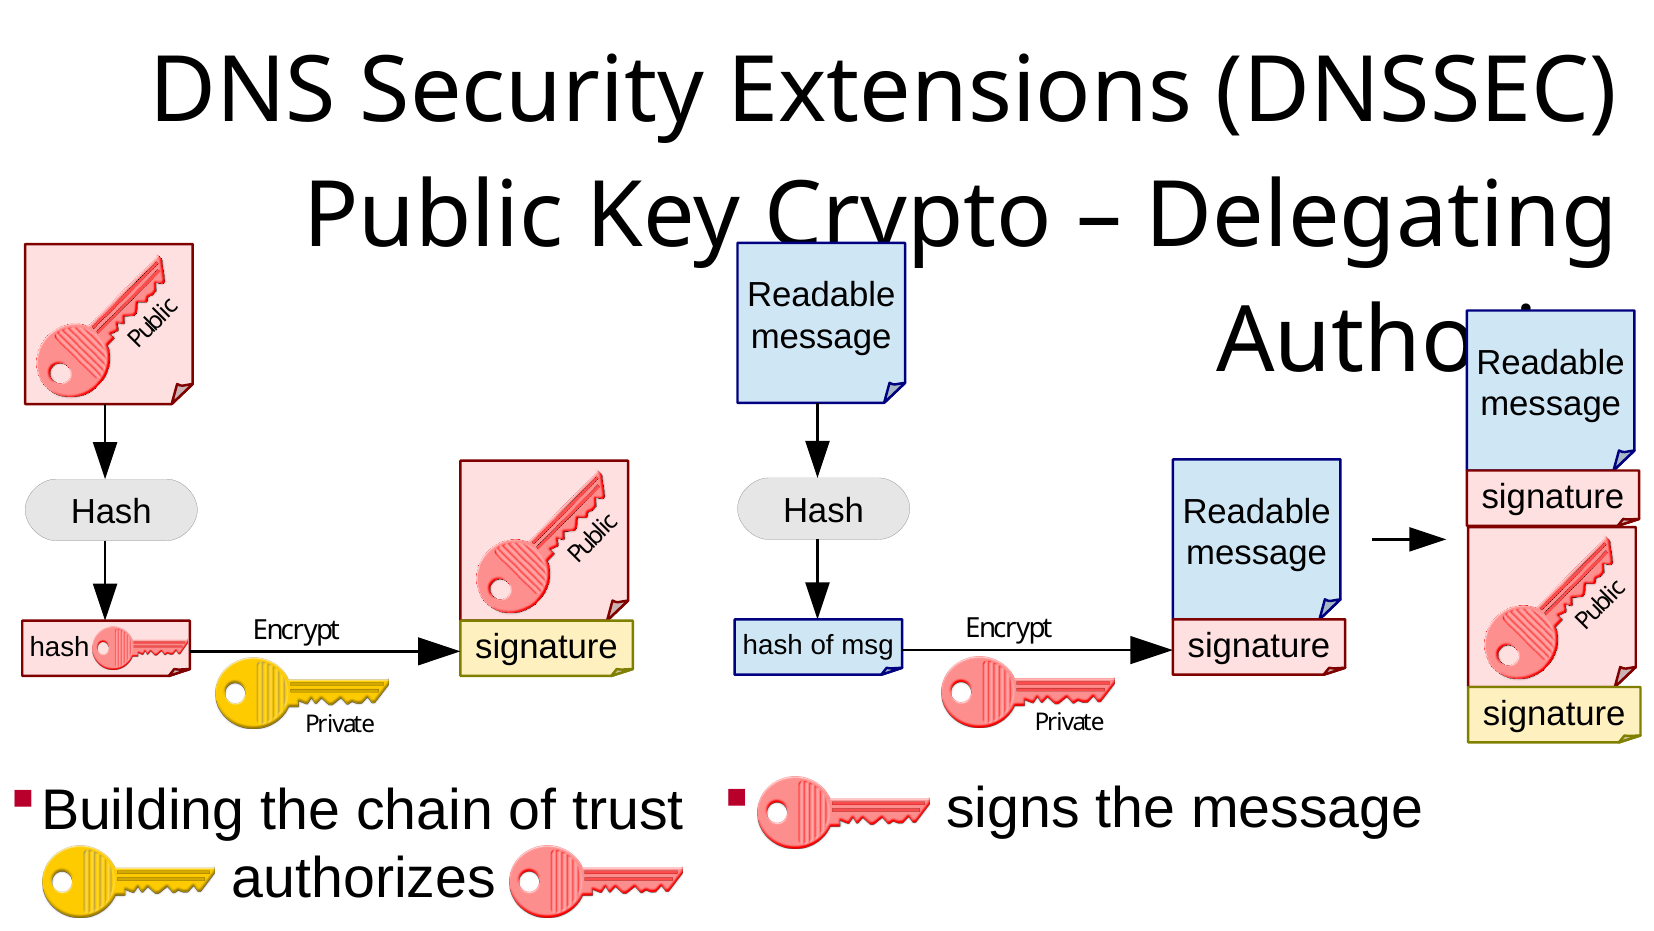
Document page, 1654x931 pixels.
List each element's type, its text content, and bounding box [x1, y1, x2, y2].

title DNS Security Extensions (DNSSEC) Public Key Crypto – Delegating Authority [0, 23, 1619, 221]
picture [0, 239, 1642, 918]
